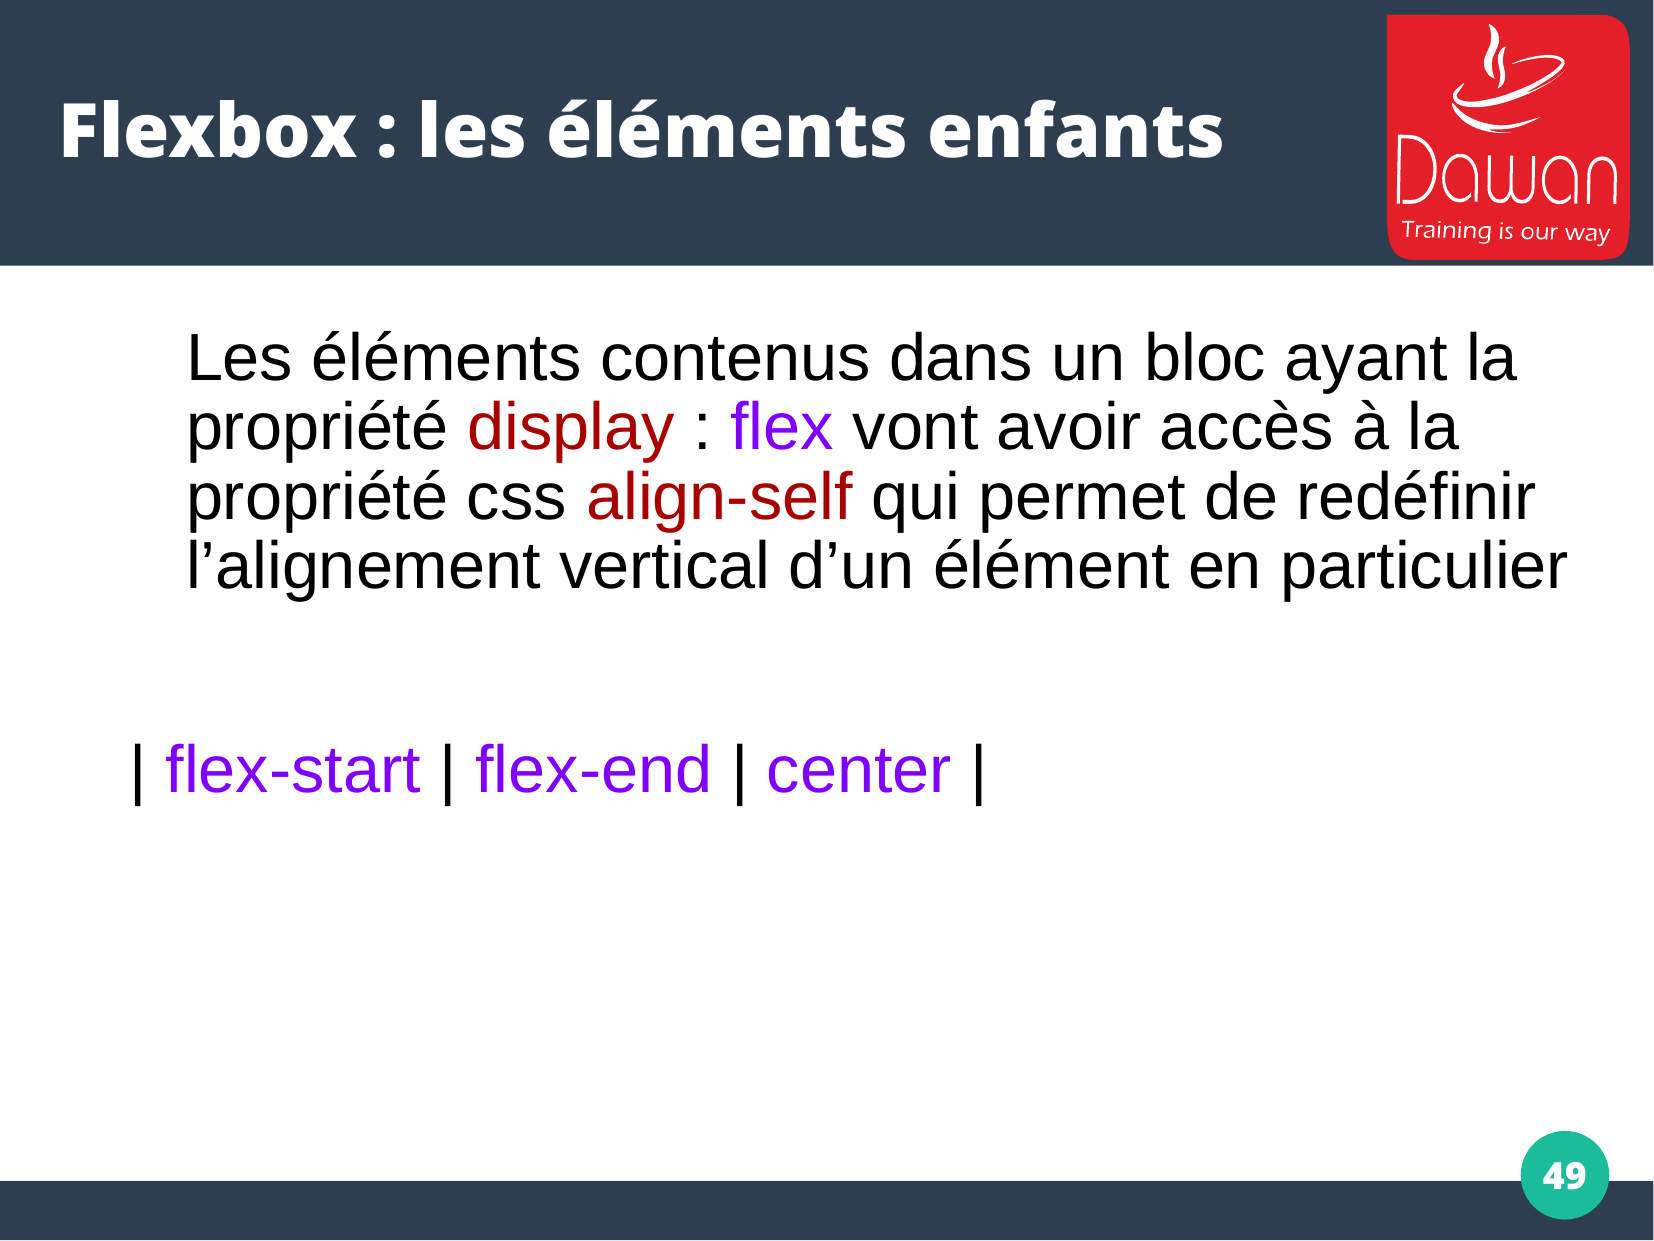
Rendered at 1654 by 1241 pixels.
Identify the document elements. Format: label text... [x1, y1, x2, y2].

title Flexbox : les éléments enfants [59, 49, 1387, 207]
picture [1387, 14, 1630, 260]
list Les éléments contenus dans un bloc ayant la propriété display : flex vont avoir accès à la propriété css align-self qui permet de redéfinir l’alignement vertical d’un élément en particulier | flex-start | flex-end | center | [59, 324, 1595, 1152]
